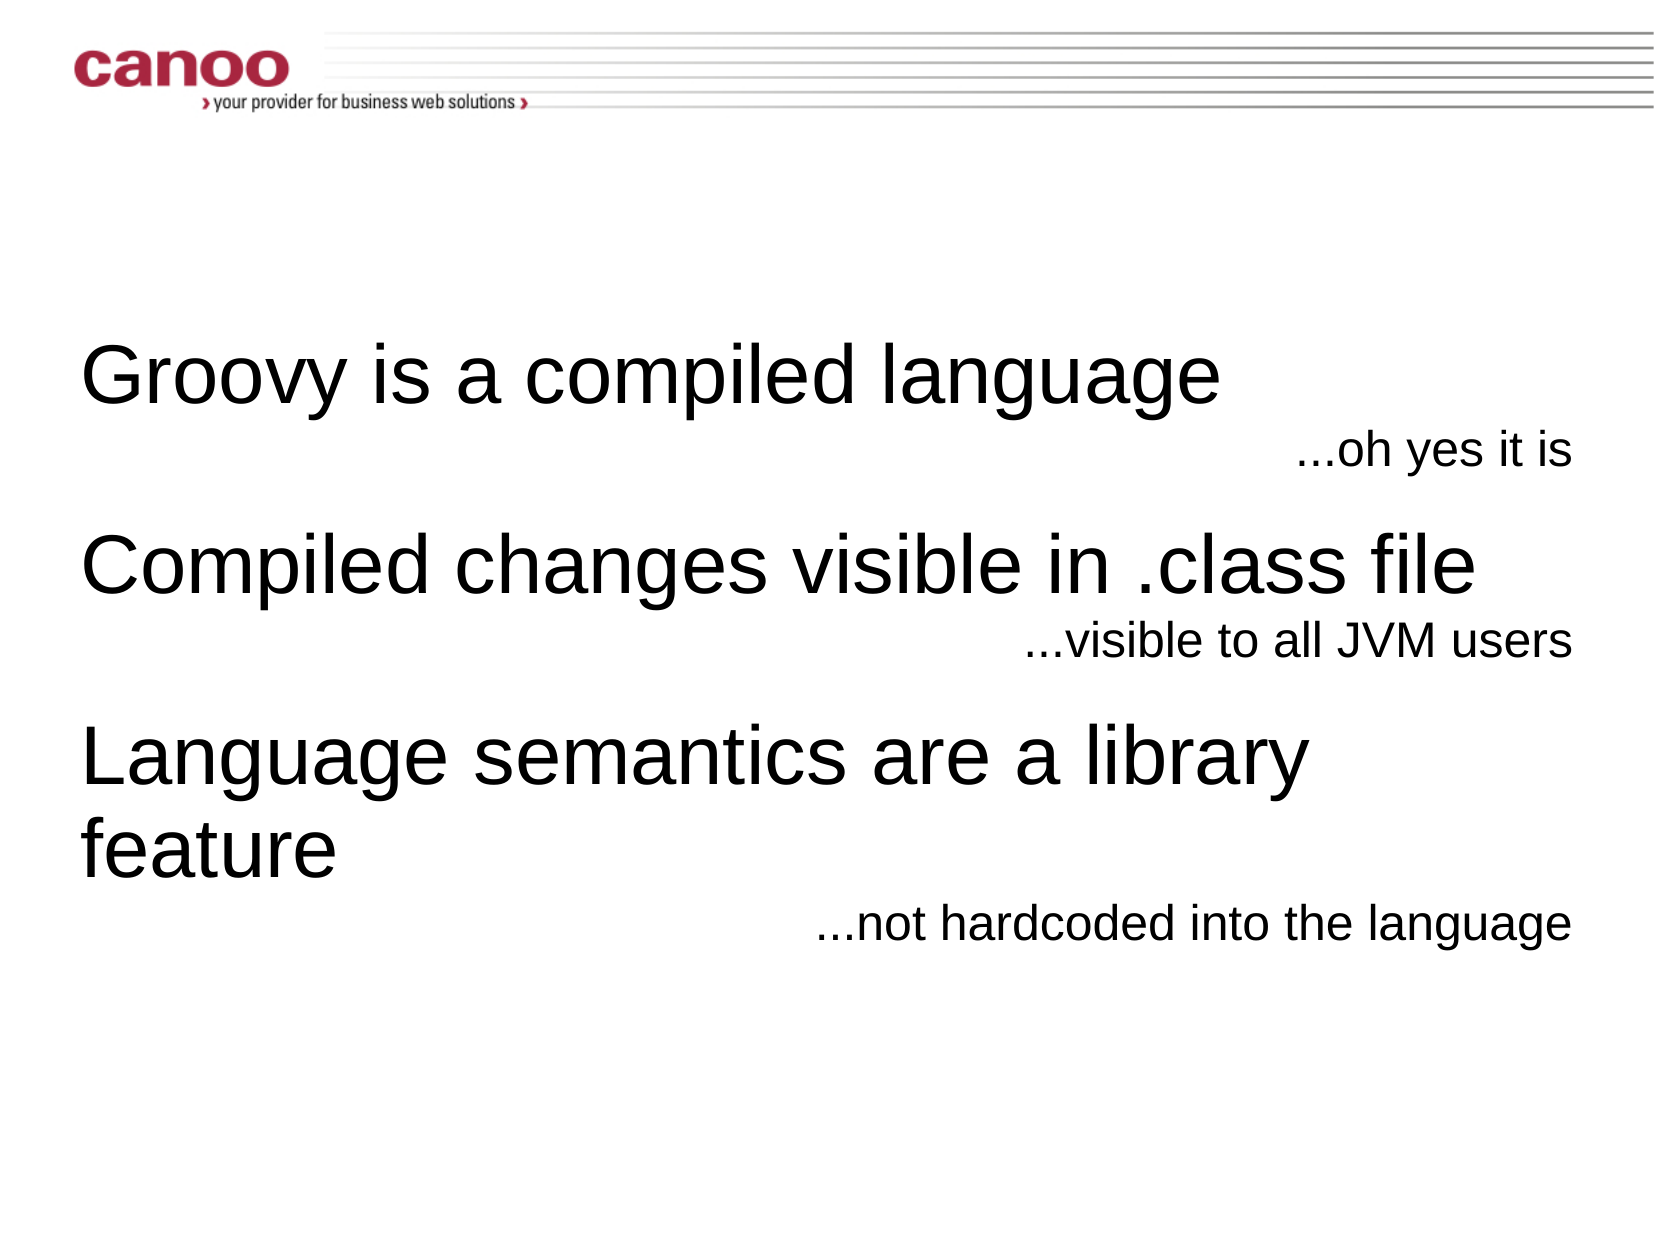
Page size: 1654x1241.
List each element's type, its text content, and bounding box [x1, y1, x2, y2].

picture [0, 0, 1654, 166]
text_box Groovy is a compiled language ...oh yes it is Compiled changes visible in .class file ...visible to all JVM users Language semantics are a library feature ...not hardcoded into the language [65, 321, 1589, 1215]
